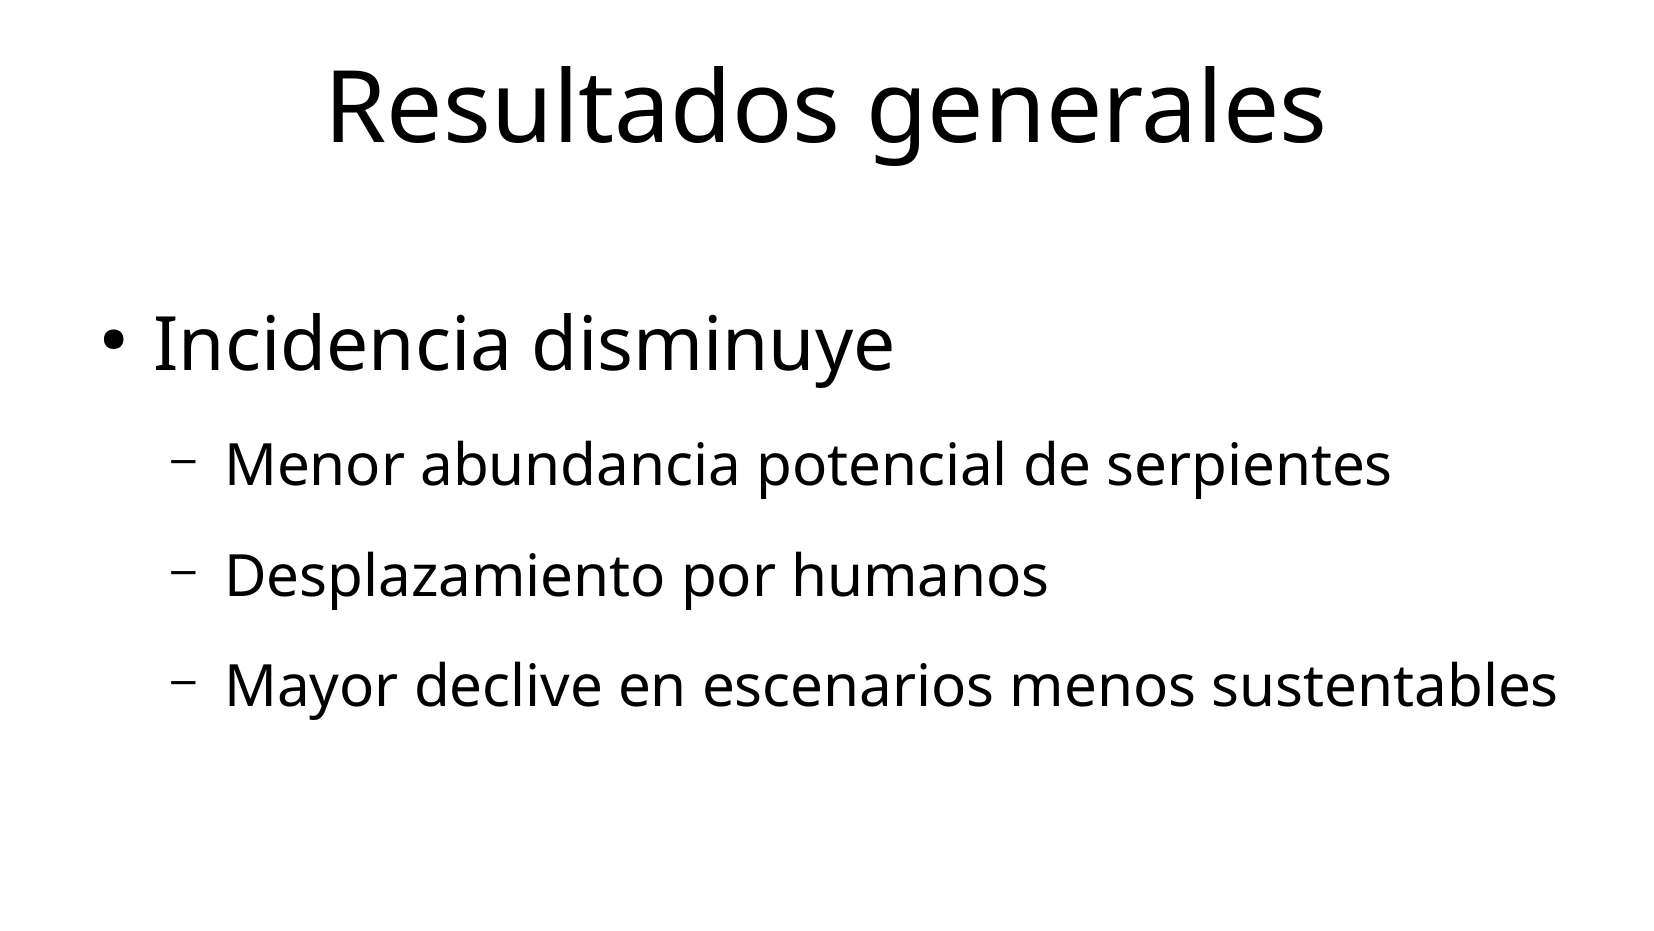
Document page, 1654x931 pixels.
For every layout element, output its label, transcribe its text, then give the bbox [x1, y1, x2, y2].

title Resultados generales [82, 0, 1571, 208]
list Incidencia disminuye Menor abundancia potencial de serpientes Desplazamiento por humanos Mayor declive en escenarios menos sustentables [82, 290, 1571, 931]
